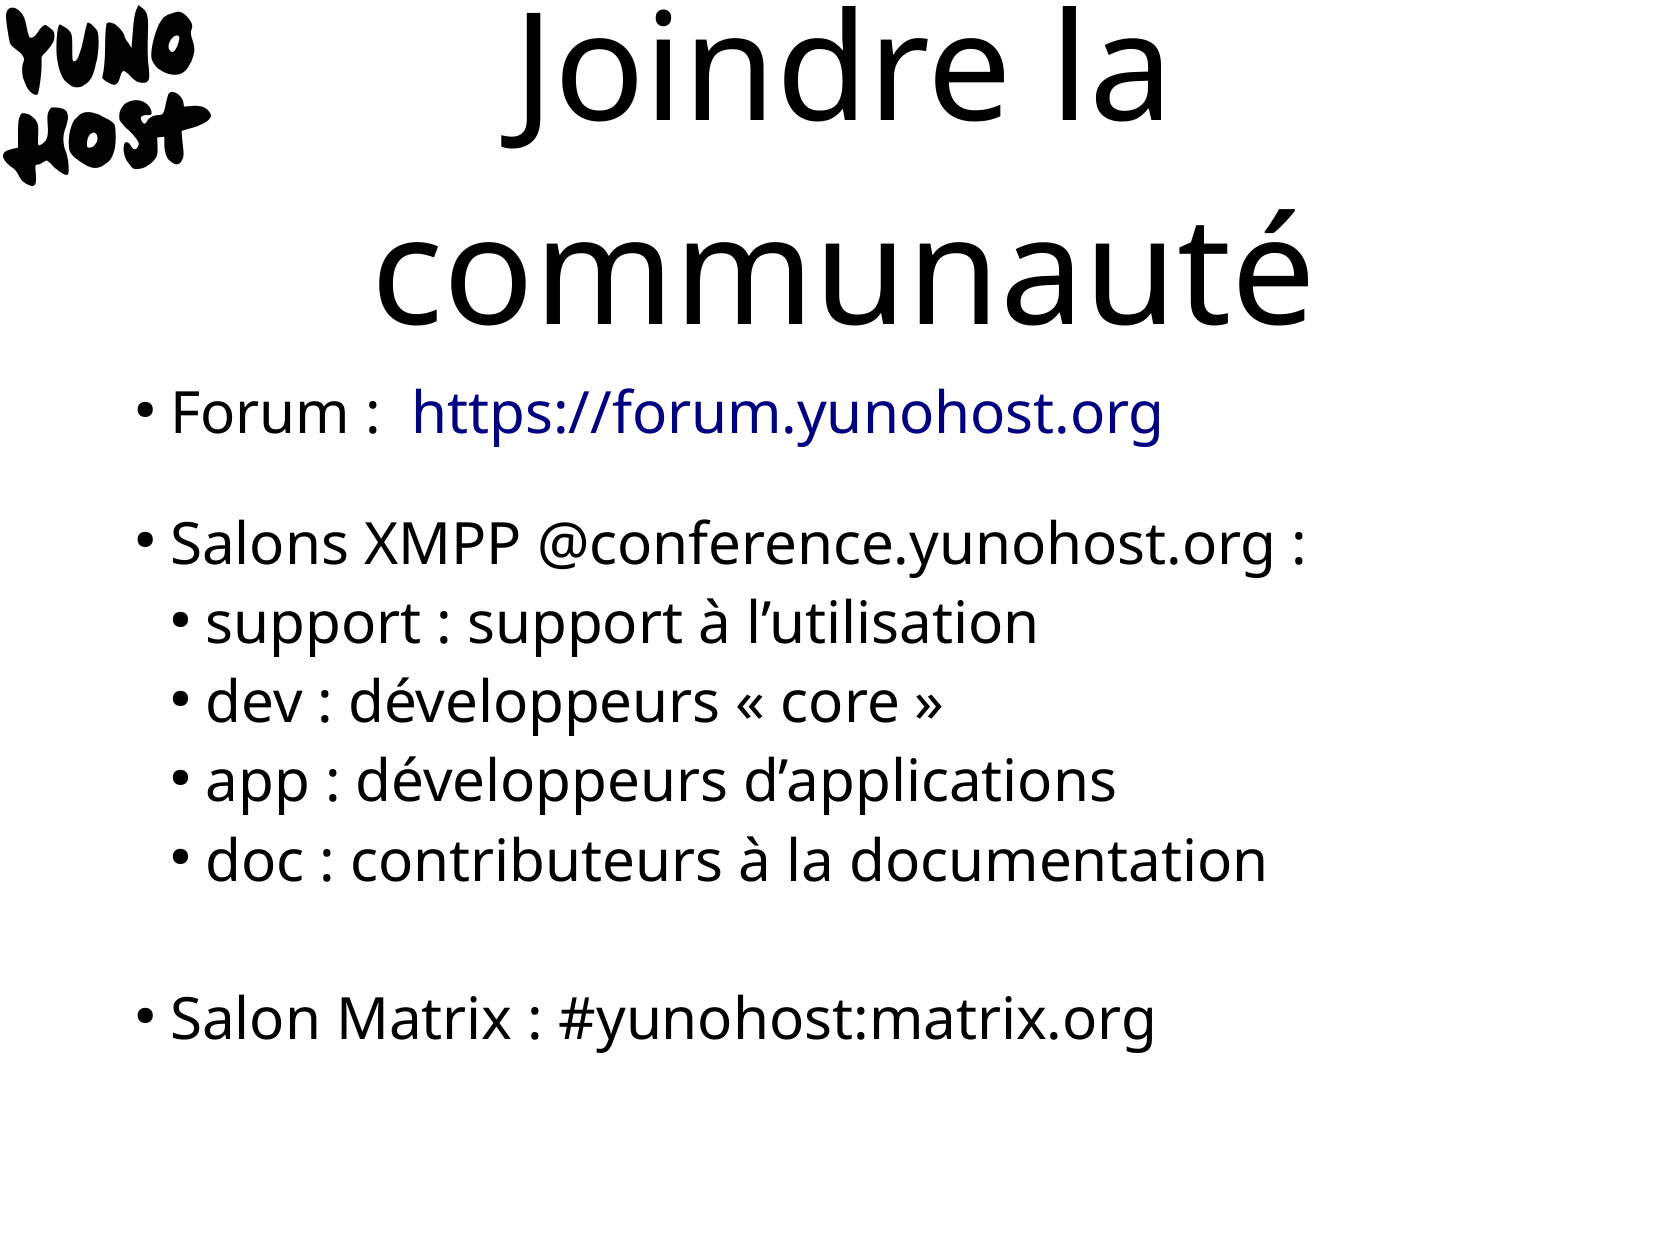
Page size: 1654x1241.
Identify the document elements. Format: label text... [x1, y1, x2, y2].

picture [3, 5, 211, 186]
text_box Forum : https://forum.yunohost.org Salons XMPP @conference.yunohost.org : support : support à l’utilisation dev : développeurs « core » app : développeurs d’applications doc : contributeurs à la documentation Salon Matrix : #yunohost:matrix.org [120, 285, 1546, 1002]
title Joindre la communauté [82, 61, 1606, 269]
